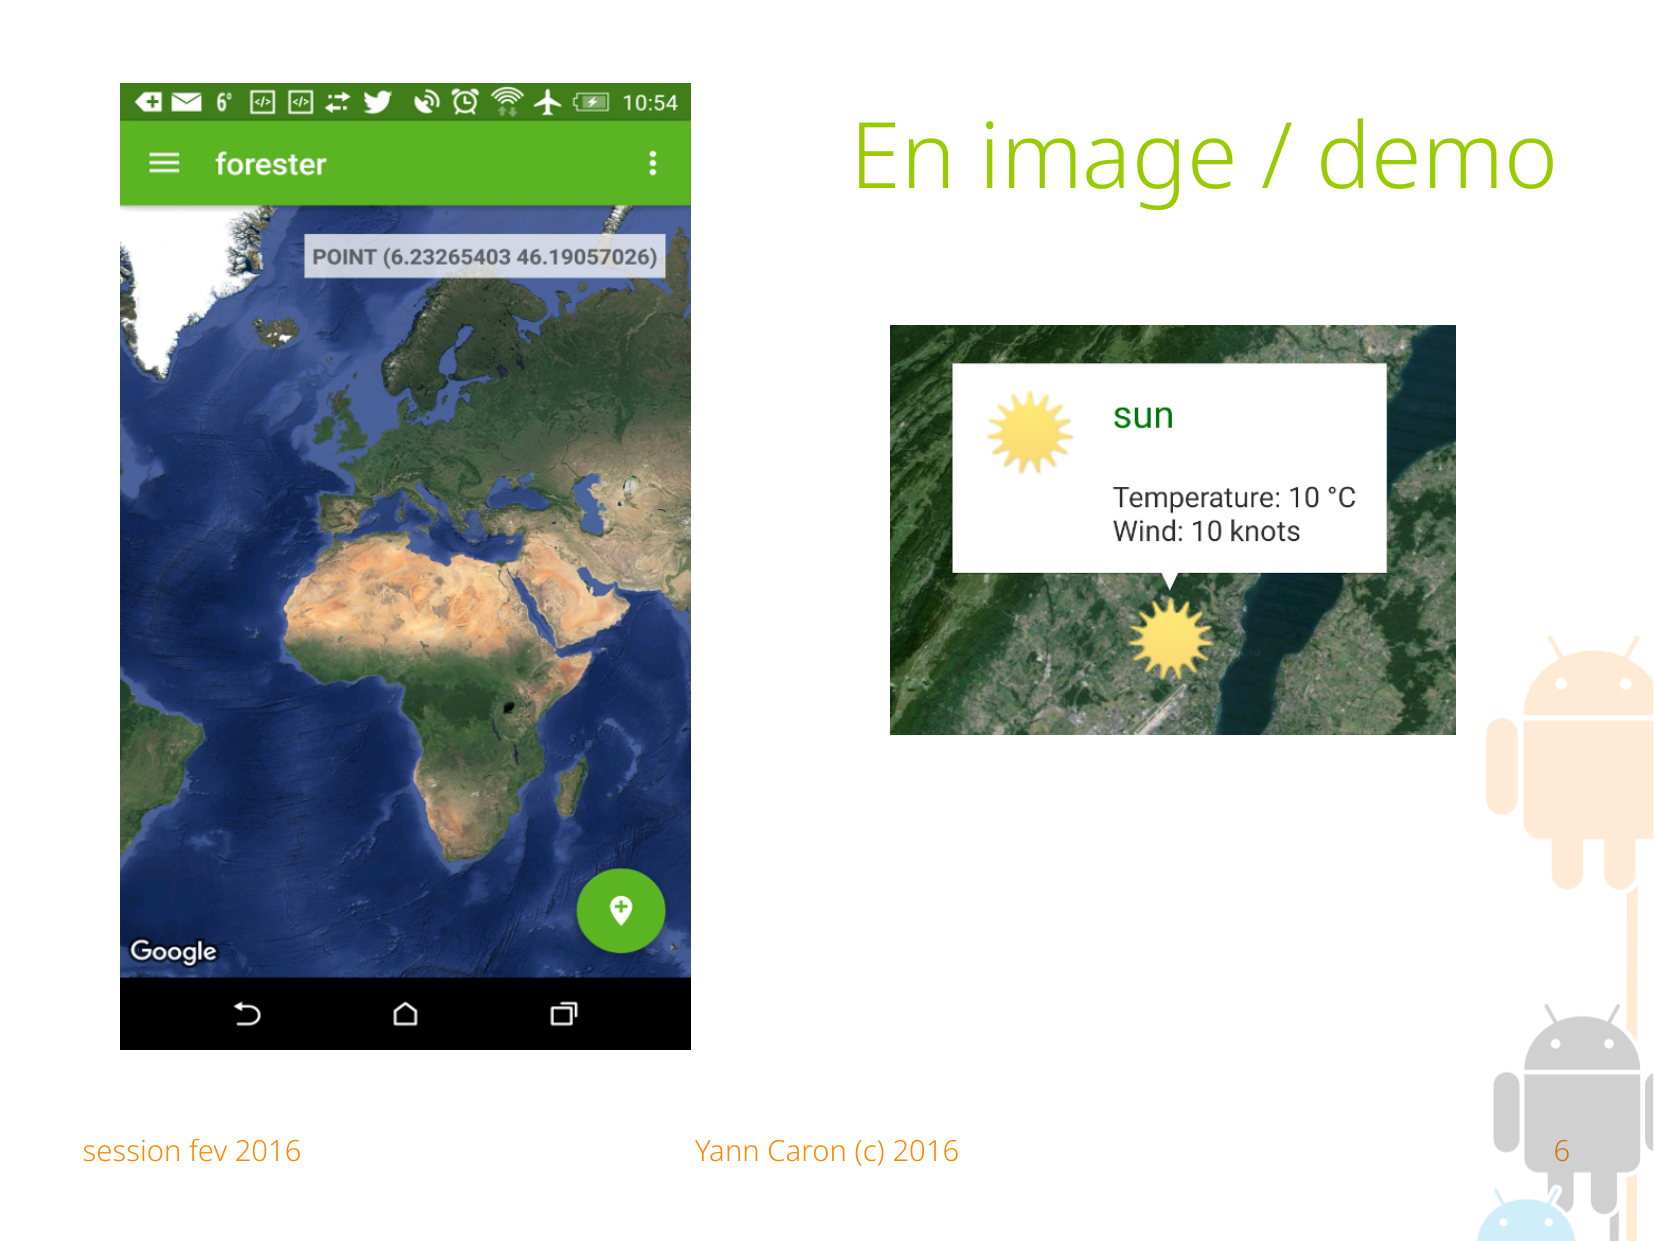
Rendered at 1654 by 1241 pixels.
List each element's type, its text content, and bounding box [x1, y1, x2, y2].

picture [120, 83, 1654, 1241]
title En image / demo [840, 49, 1571, 257]
